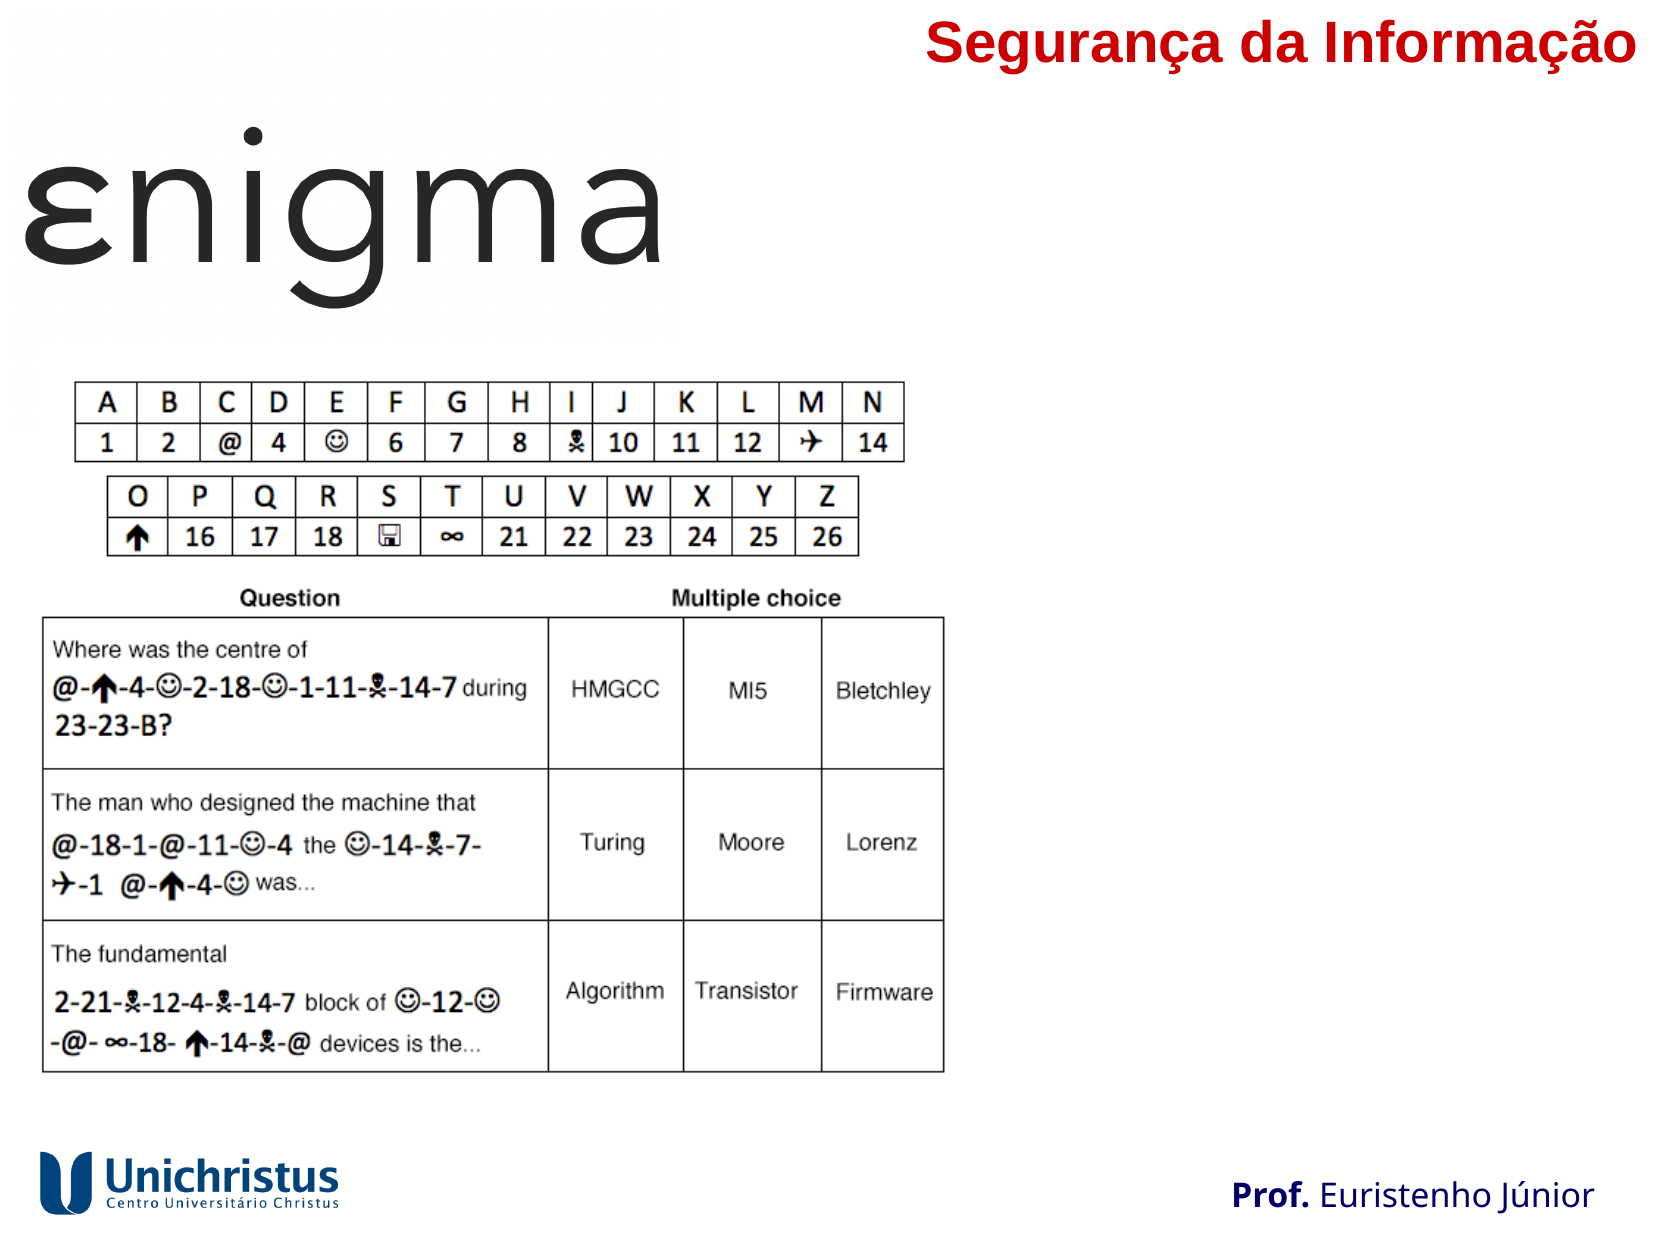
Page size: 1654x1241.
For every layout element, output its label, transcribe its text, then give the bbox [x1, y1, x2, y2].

picture [9, 10, 952, 1111]
text_box Prof. Euristenho Júnior [1216, 1163, 1654, 1224]
picture [35, 1148, 343, 1217]
text_box Segurança da Informação [911, 2, 1654, 83]
